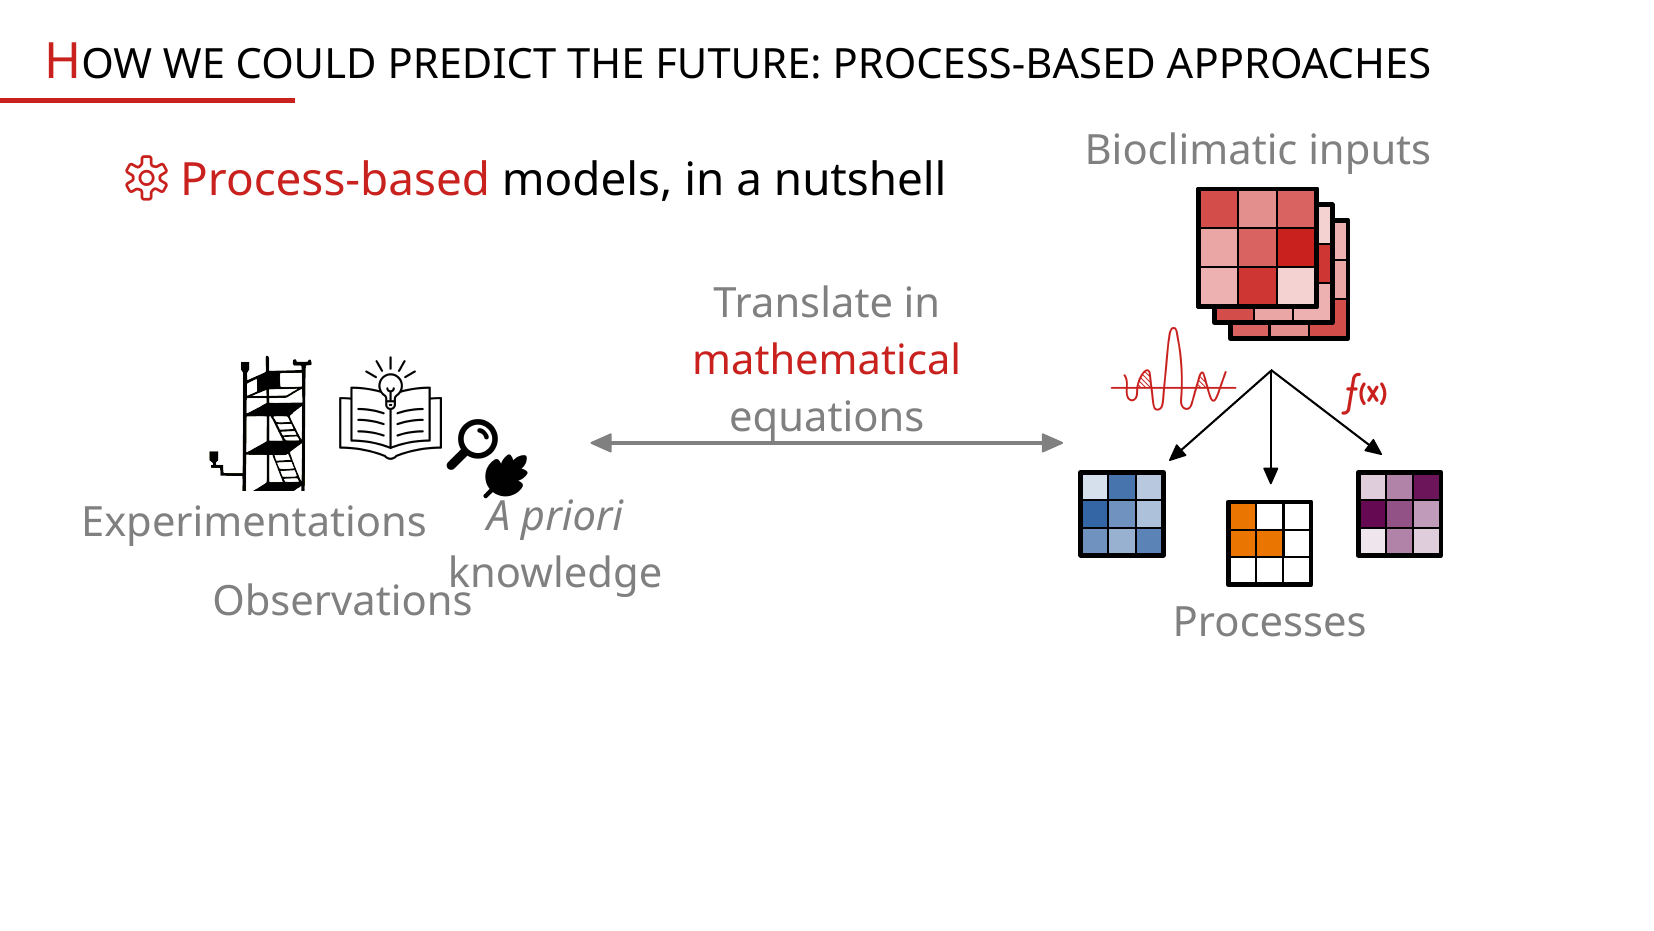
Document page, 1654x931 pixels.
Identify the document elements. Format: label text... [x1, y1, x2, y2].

text_box [1249, 223, 1346, 336]
text_box Processes [1074, 584, 1465, 657]
text_box [1083, 475, 1161, 553]
picture [111, 147, 182, 207]
text_box Process-based models, in a nutshell [165, 118, 1625, 237]
text_box [1201, 191, 1314, 304]
text_box Experimentations [59, 484, 449, 557]
text_box Bioclimatic inputs [1062, 112, 1453, 185]
picture [1334, 369, 1394, 416]
picture [206, 355, 325, 491]
picture [328, 354, 550, 502]
text_box Translate in mathematical equations [596, 272, 1058, 443]
text_box A priori knowledge [360, 506, 751, 579]
text_box HOW WE COULD PREDICT THE FUTURE: PROCESS-BASED APPROACHES [29, 0, 1625, 119]
text_box Observations [147, 563, 538, 636]
text_box [1231, 504, 1309, 582]
text_box [1361, 475, 1439, 553]
text_box [1249, 207, 1330, 320]
picture [1098, 304, 1249, 418]
